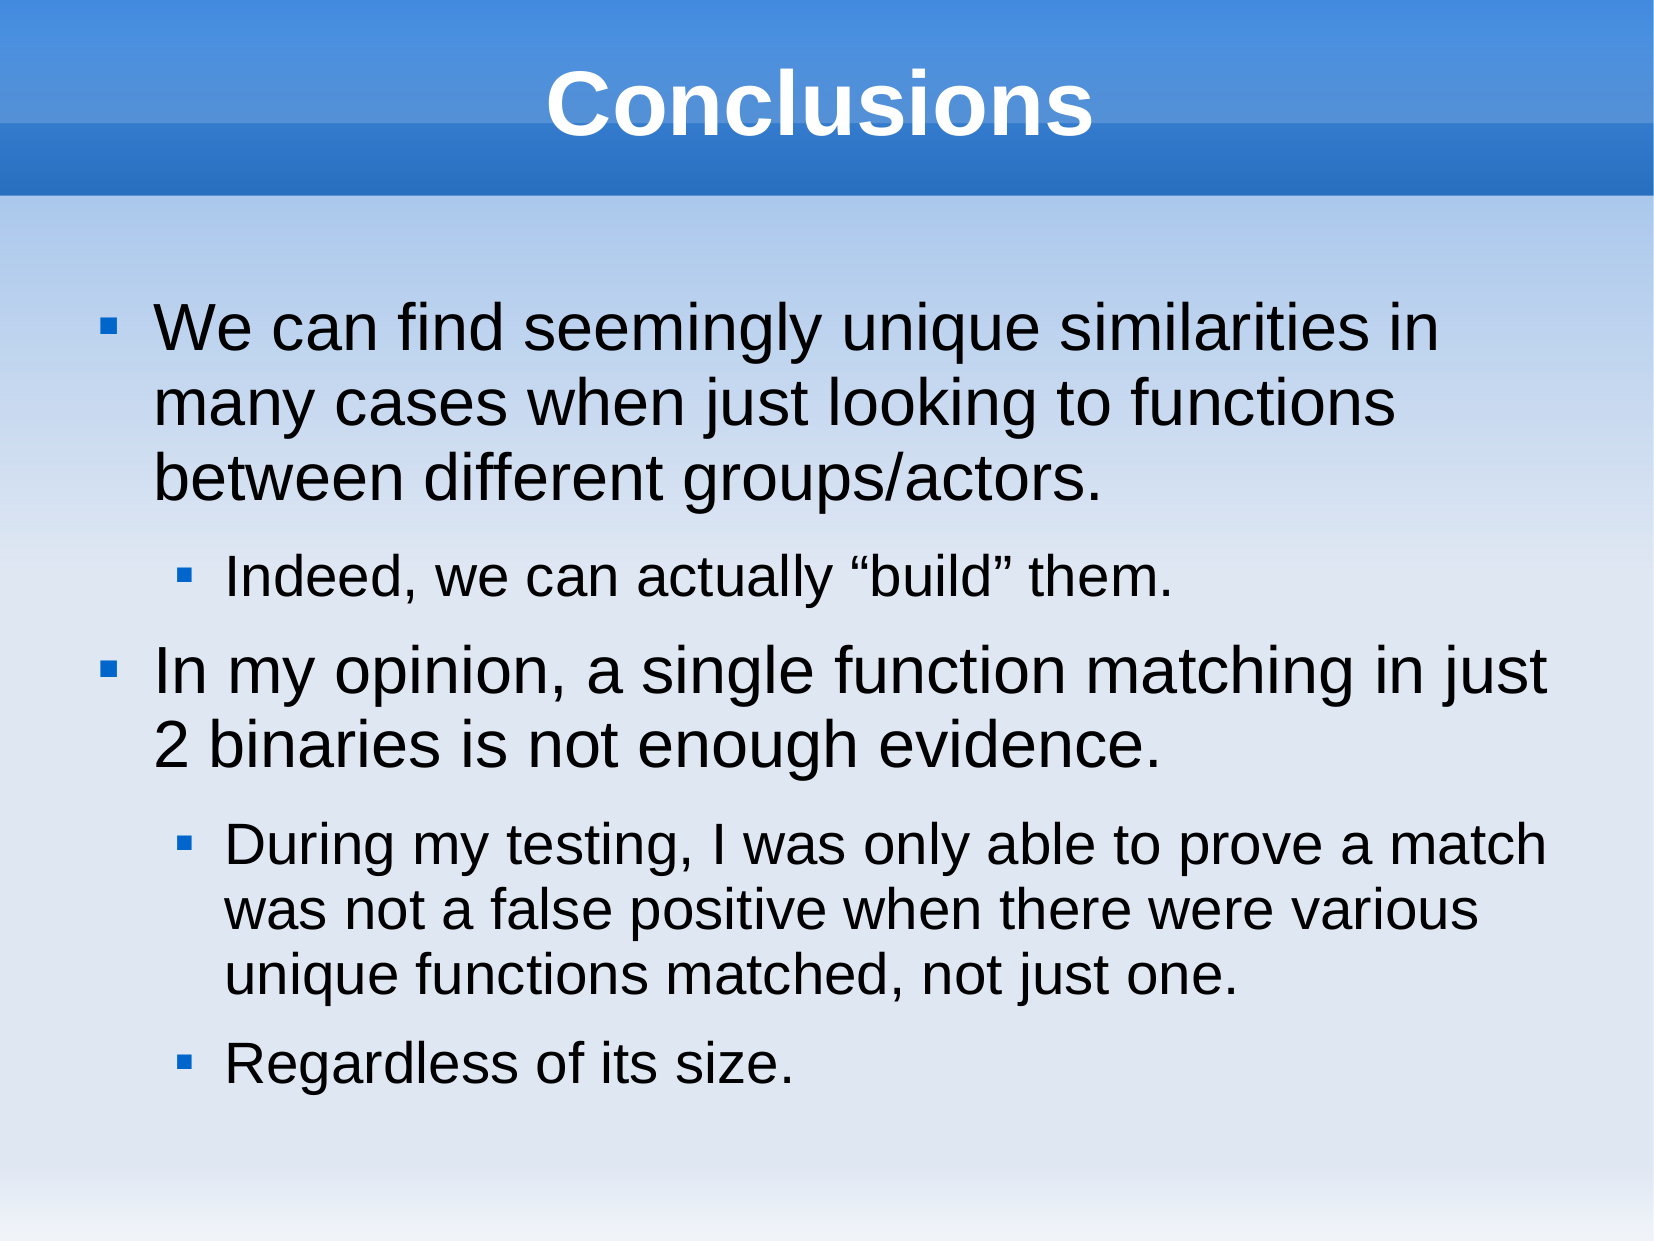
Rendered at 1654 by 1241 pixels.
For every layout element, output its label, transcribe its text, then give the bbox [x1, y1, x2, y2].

list We can find seemingly unique similarities in many cases when just looking to functions between different groups/actors. Indeed, we can actually “build” them. In my opinion, a single function matching in just 2 binaries is not enough evidence. During my testing, I was only able to prove a match was not a false positive when there were various unique functions matched, not just one. Regardless of its size. [82, 290, 1571, 1196]
picture [0, 0, 1654, 1241]
title Conclusions [76, 0, 1565, 208]
